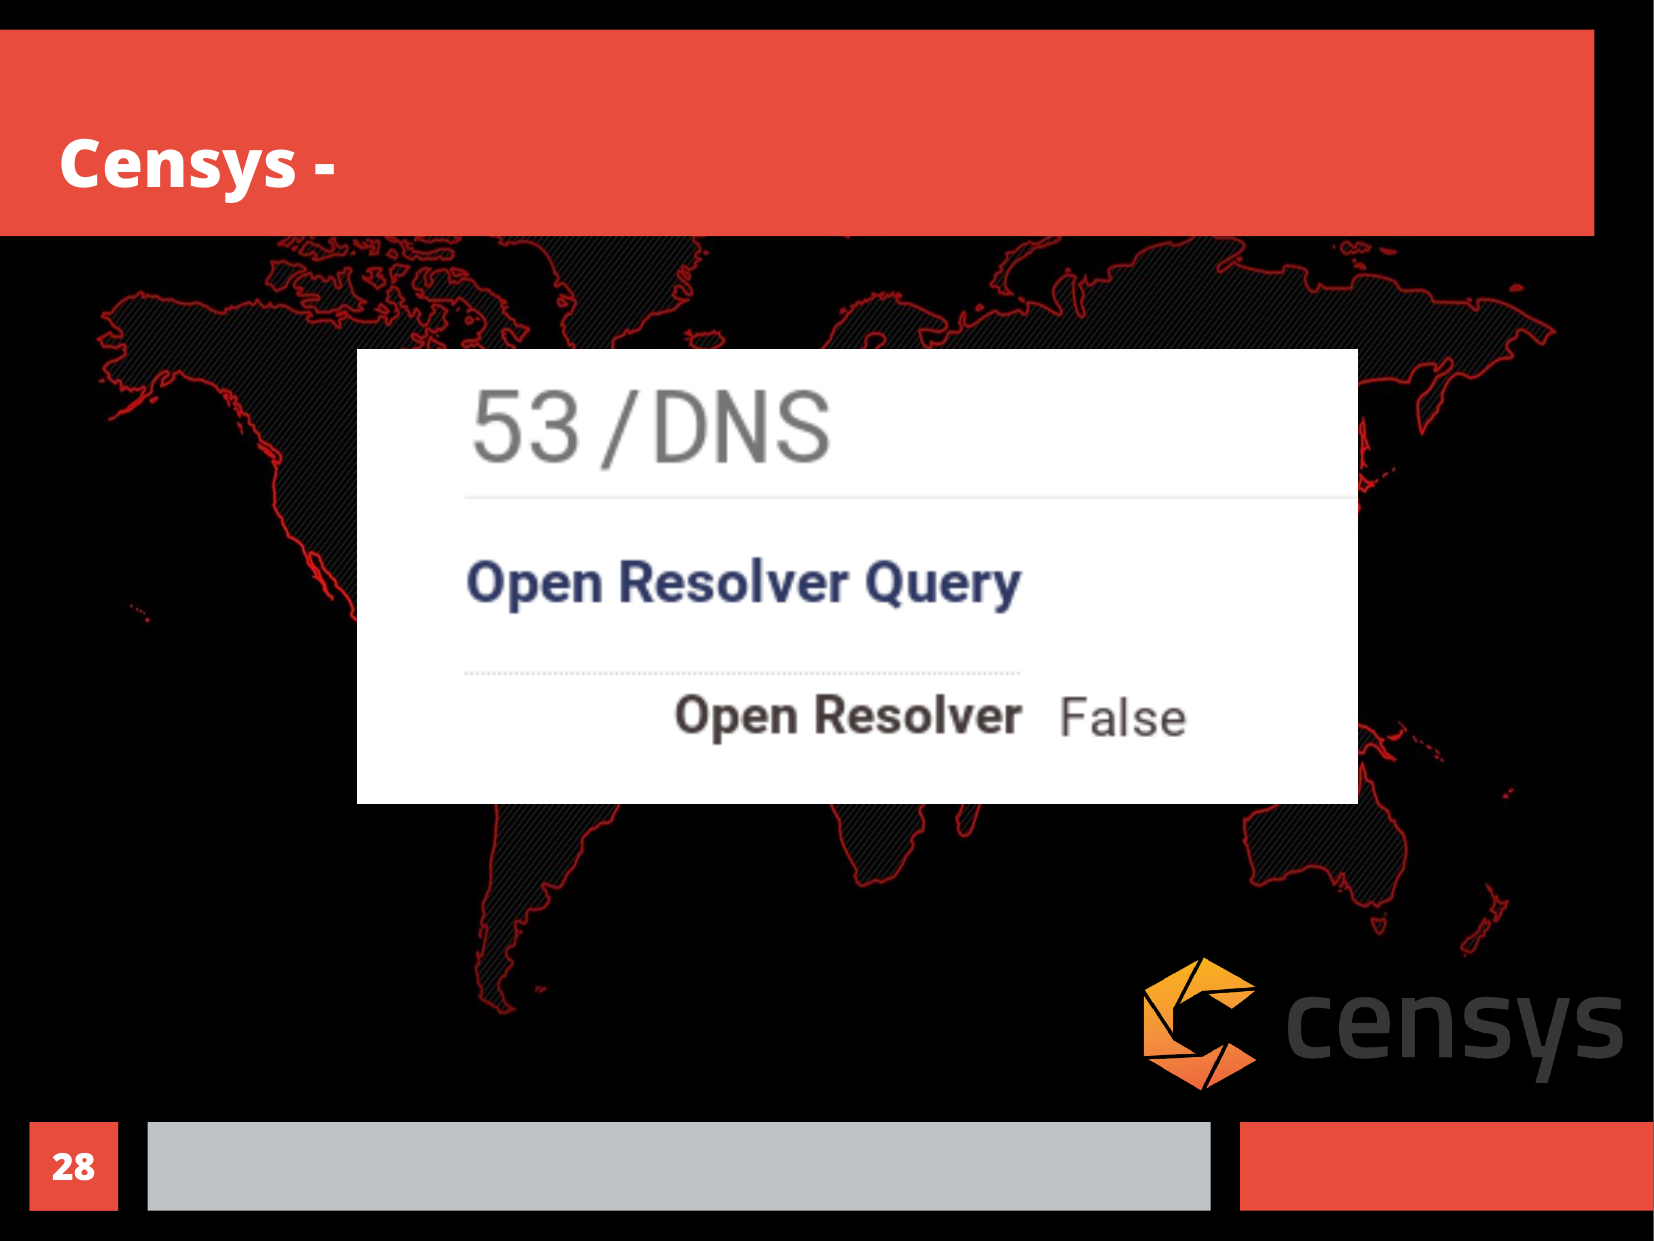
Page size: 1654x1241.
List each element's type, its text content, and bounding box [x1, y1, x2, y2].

title Censys - [59, 59, 1595, 207]
picture [0, 0, 1654, 1241]
